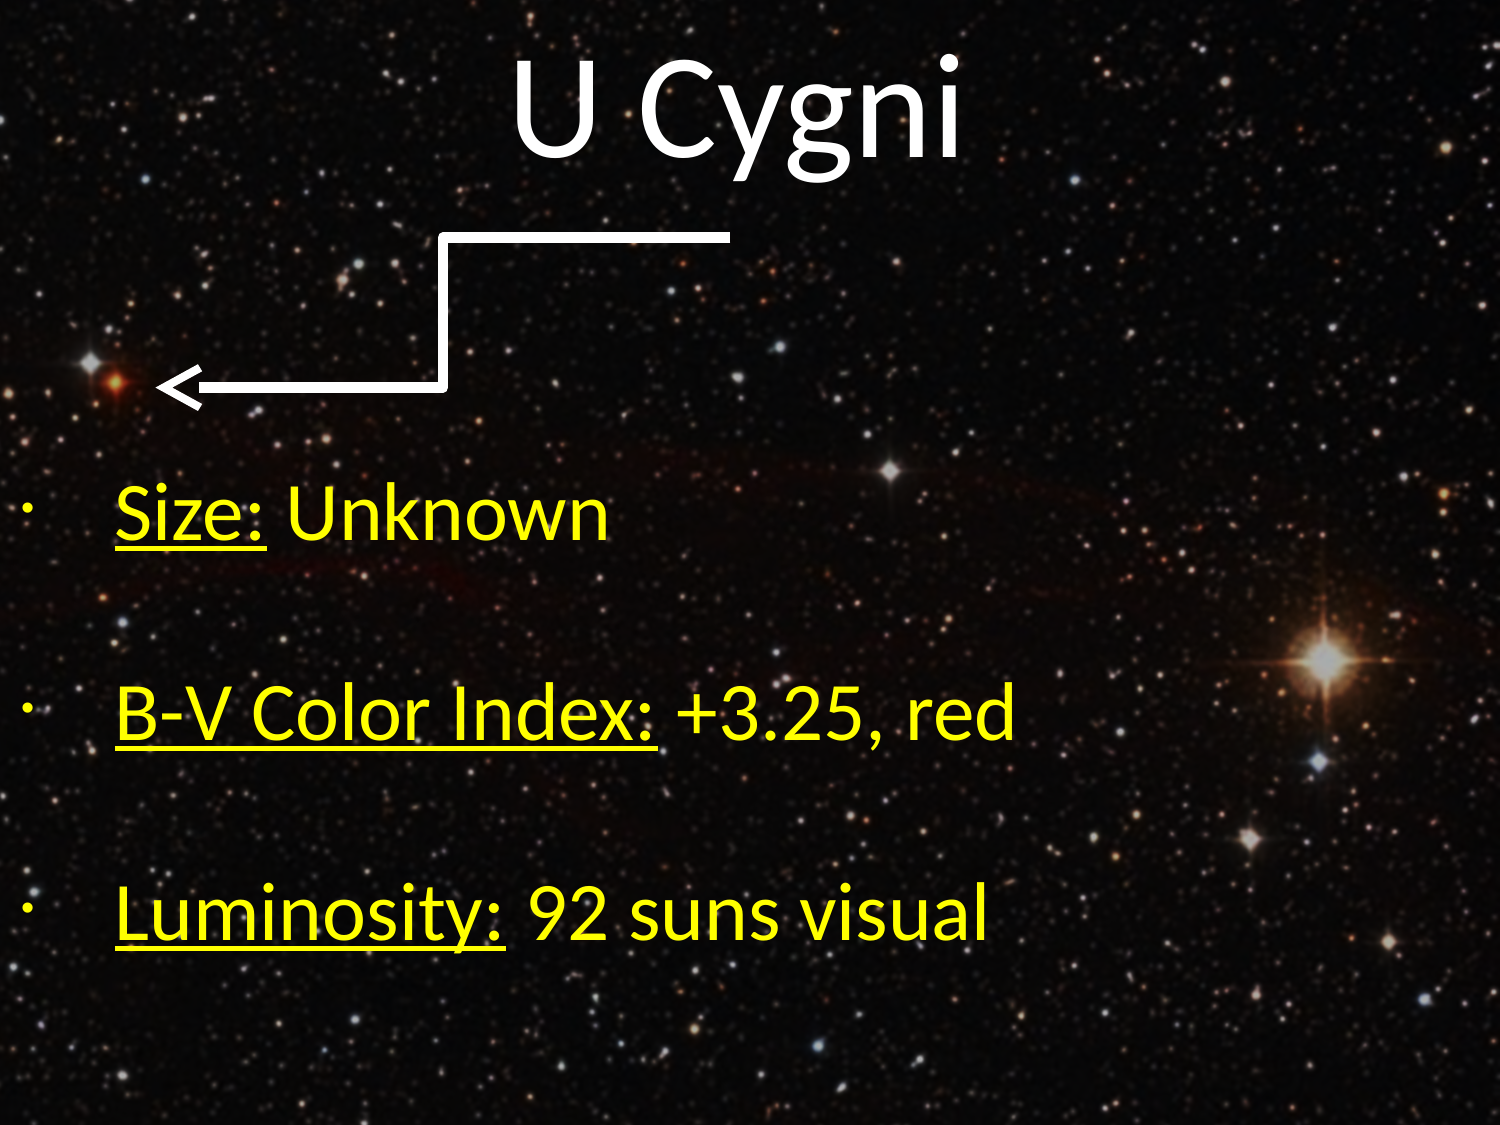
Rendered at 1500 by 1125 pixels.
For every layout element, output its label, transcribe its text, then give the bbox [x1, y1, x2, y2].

picture [0, 0, 1500, 1125]
text_box Size: Unknown B-V Color Index: +3.25, red Luminosity: 92 suns visual [6, 450, 1441, 965]
text_box U Cygni [462, 0, 1013, 195]
